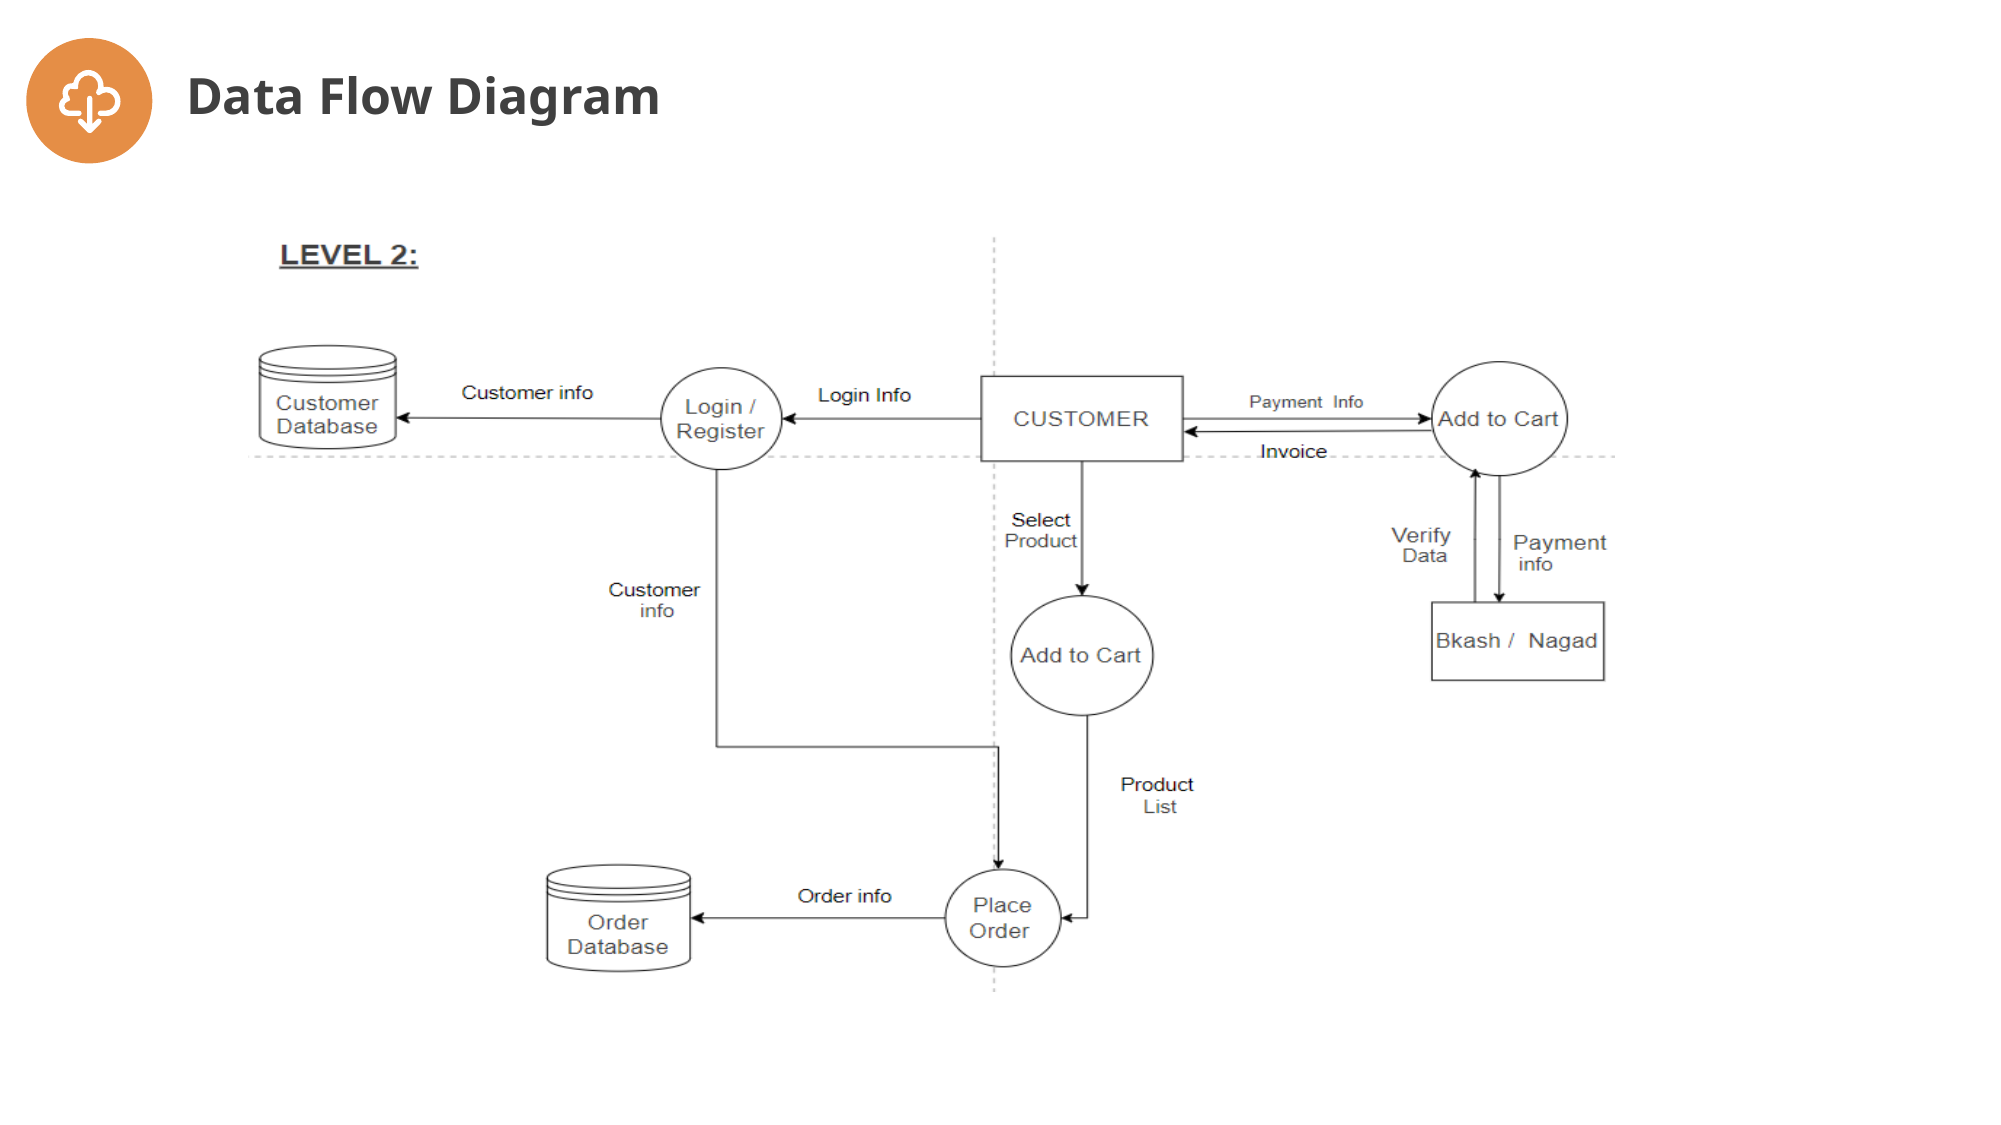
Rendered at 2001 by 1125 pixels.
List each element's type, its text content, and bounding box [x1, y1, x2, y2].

text_box Data Flow Diagram [171, 57, 393, 112]
picture [248, 233, 1615, 992]
text_box [26, 38, 153, 164]
